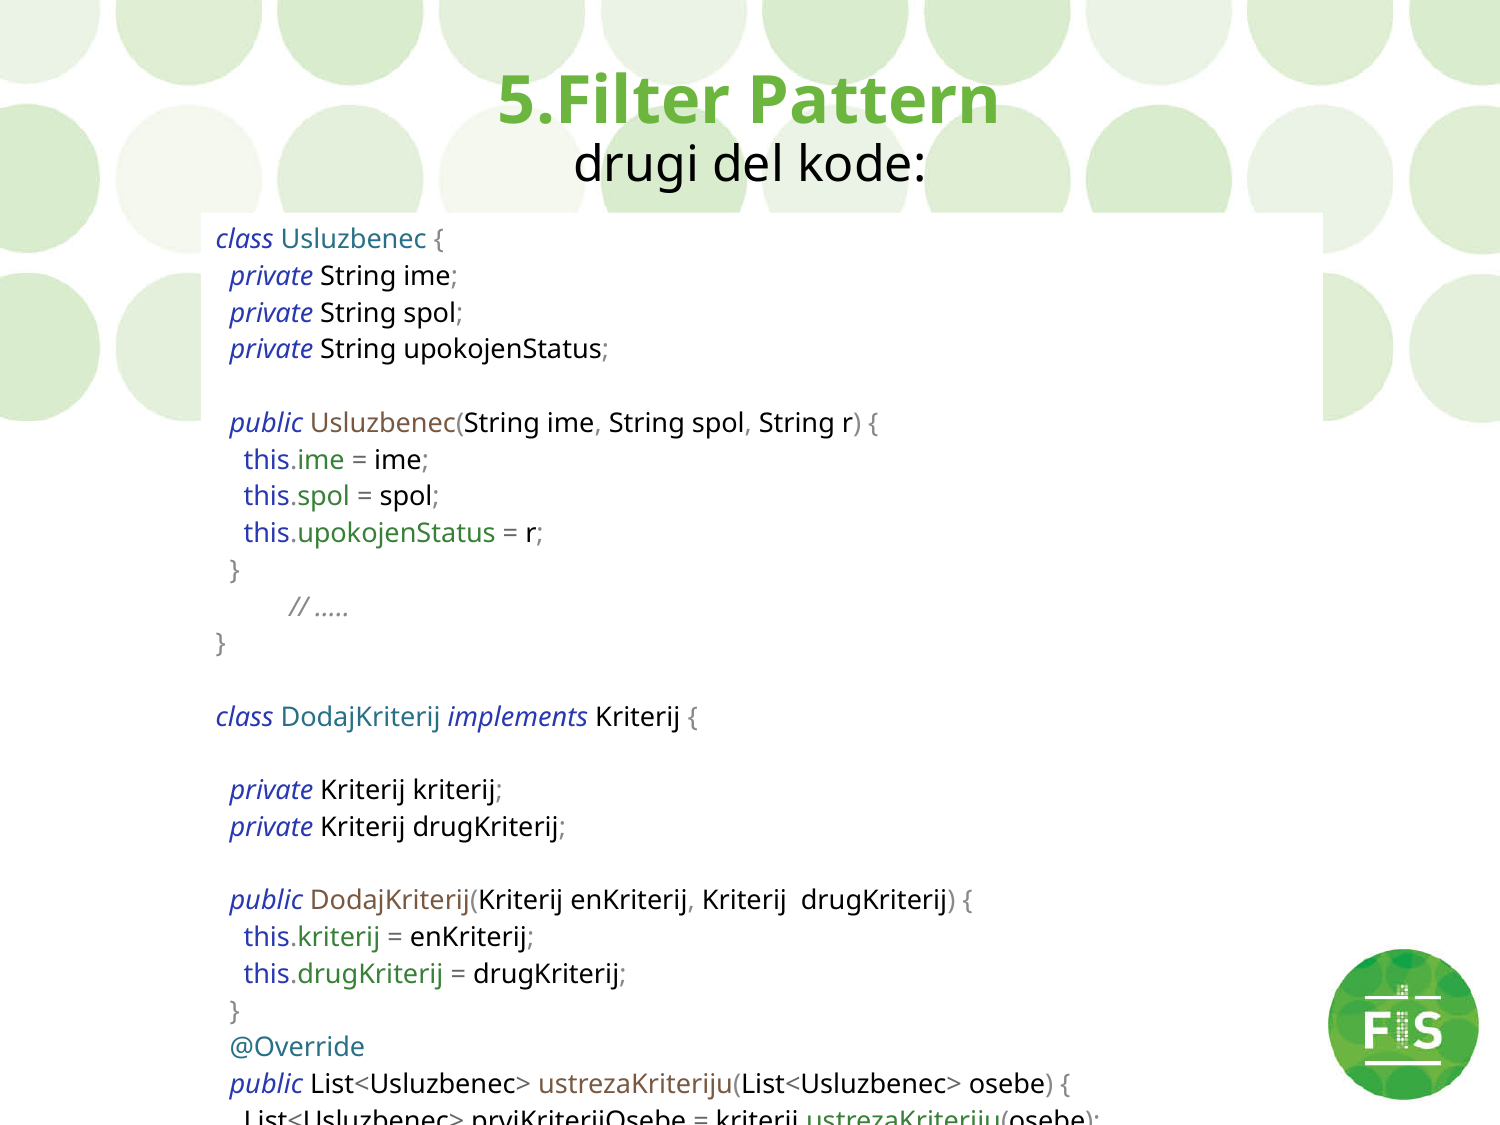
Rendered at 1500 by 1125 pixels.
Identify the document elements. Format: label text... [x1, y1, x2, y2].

picture [0, 0, 1500, 1125]
text_box class Usluzbenec { private String ime; private String spol; private String upokojenStatus; public Usluzbenec(String ime, String spol, String r) { this.ime = ime; this.spol = spol; this.upokojenStatus = r; } // ….. } class DodajKriterij implements Kriterij { private Kriterij kriterij; private Kriterij drugKriterij; public DodajKriterij(Kriterij enKriterij, Kriterij drugKriterij) { this.kriterij = enKriterij; this.drugKriterij = drugKriterij; } @Override public List<Usluzbenec> ustrezaKriteriju(List<Usluzbenec> osebe) { List<Usluzbenec> prviKriterijOsebe = kriterij.ustrezaKriteriju(osebe); return drugKriterij.ustrezaKriteriju(prviKriterijOsebe); } } [200, 212, 1323, 1104]
title 5.Filter Pattern drugi del kode: [75, 59, 1425, 233]
